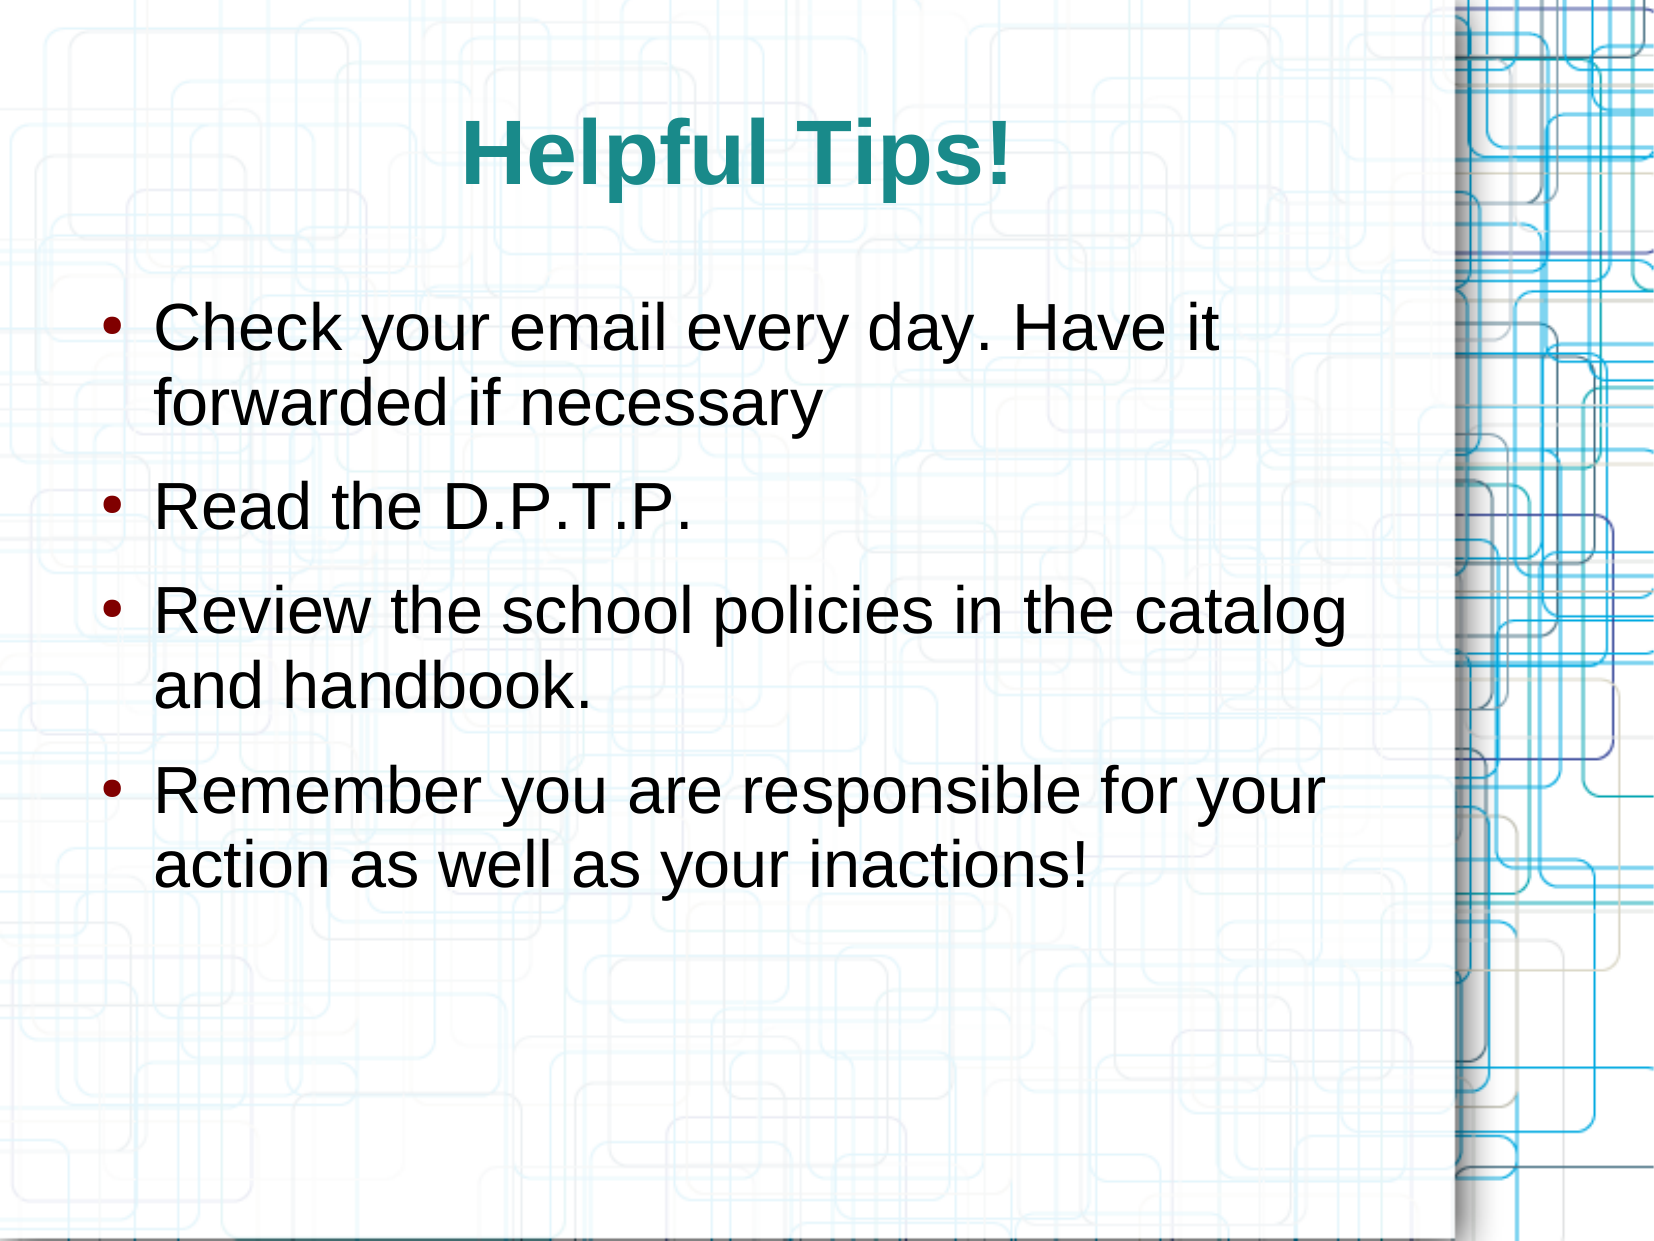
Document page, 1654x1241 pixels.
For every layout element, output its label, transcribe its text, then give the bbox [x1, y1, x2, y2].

picture [0, 0, 1654, 1241]
title Helpful Tips! [59, 56, 1418, 250]
list Check your email every day. Have it forwarded if necessary Read the D.P.T.P. Review the school policies in the catalog and handbook. Remember you are responsible for your action as well as your inactions! [82, 290, 1418, 1094]
